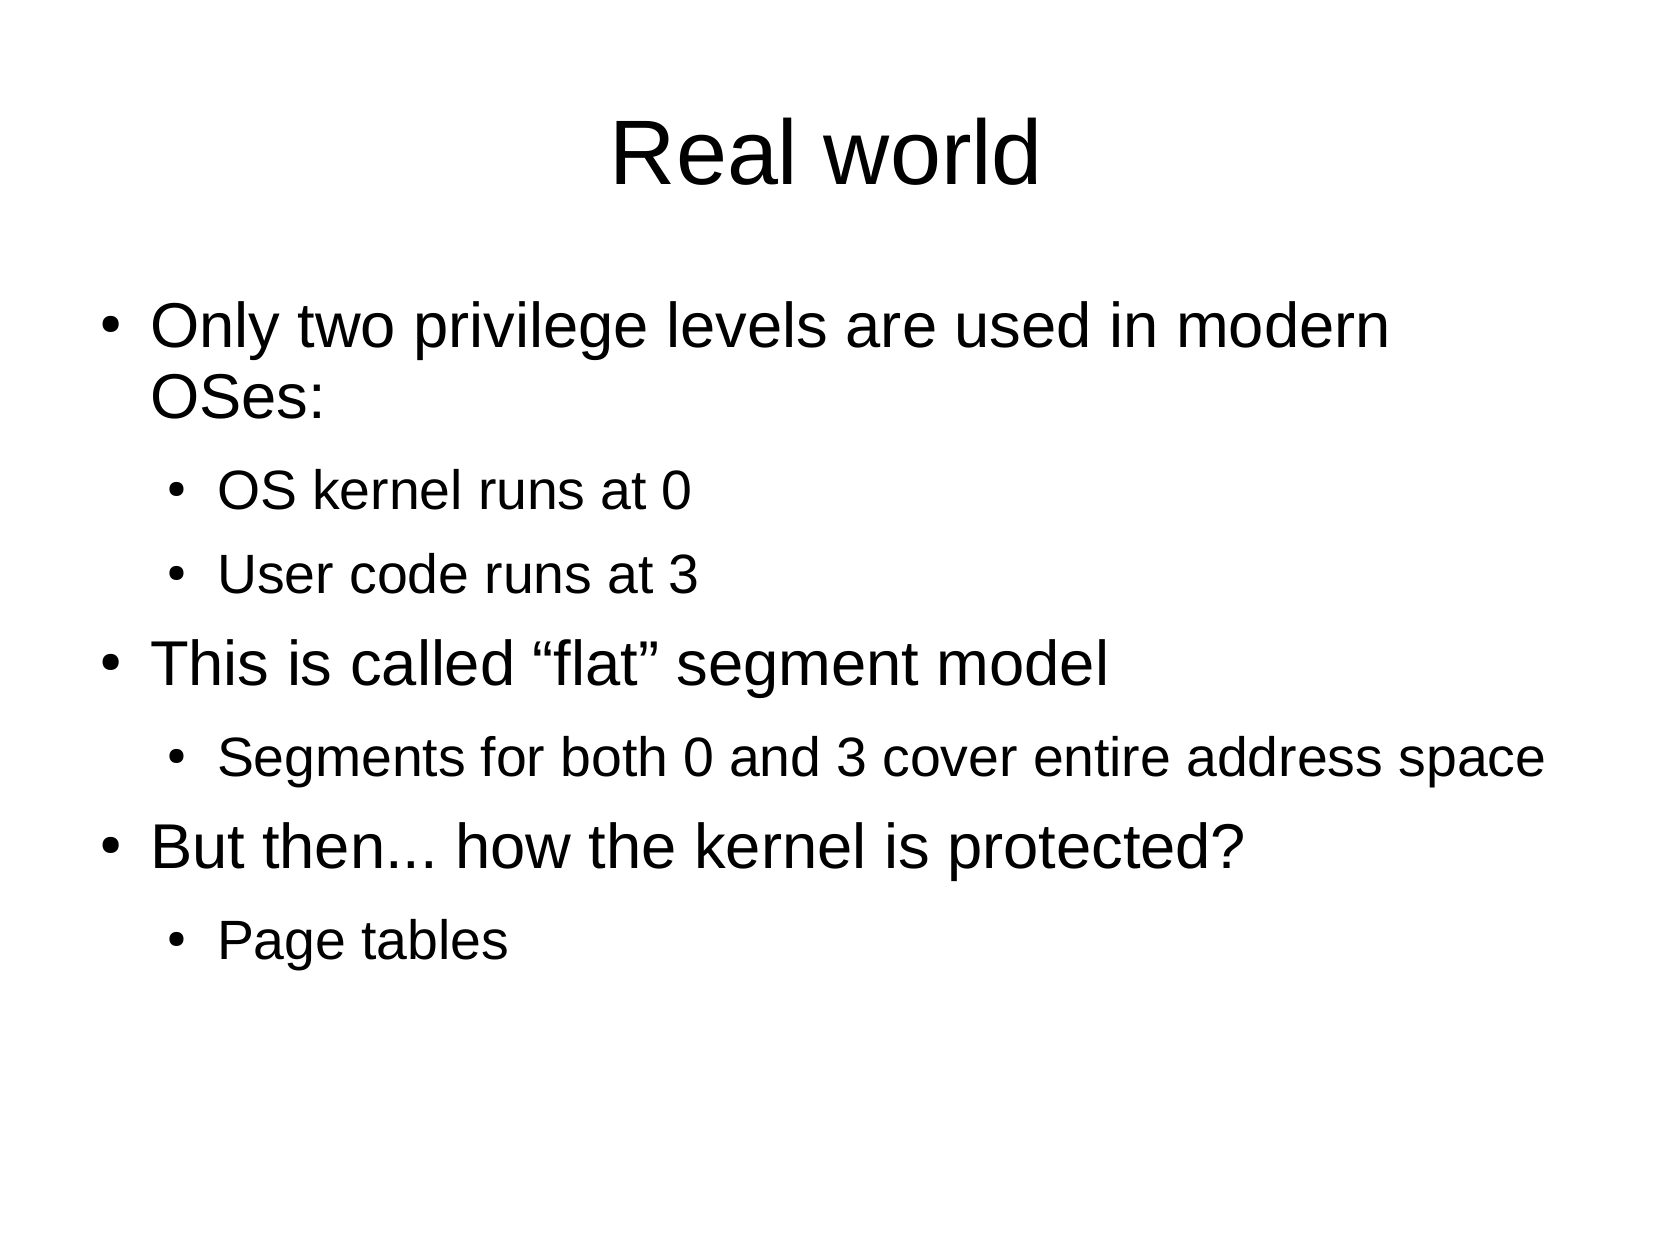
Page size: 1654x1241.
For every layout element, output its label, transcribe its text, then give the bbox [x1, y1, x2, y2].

list Only two privilege levels are used in modern OSes: OS kernel runs at 0 User code runs at 3 This is called “flat” segment model Segments for both 0 and 3 cover entire address space But then... how the kernel is protected? Page tables [82, 290, 1571, 1010]
title Real world [82, 49, 1571, 257]
